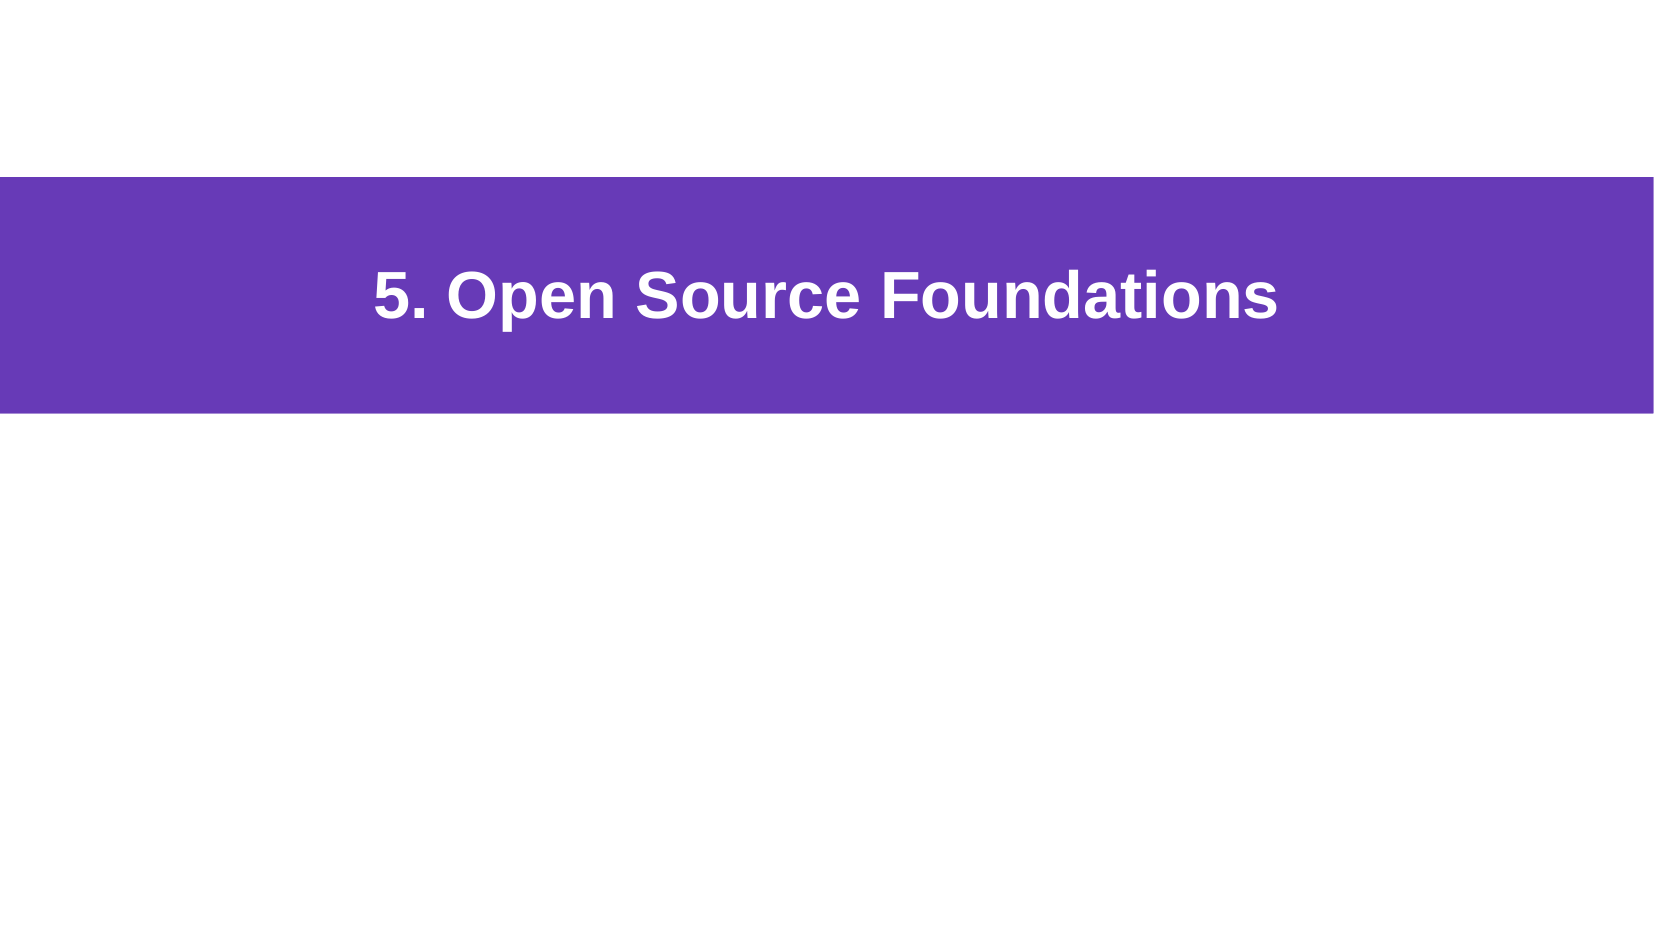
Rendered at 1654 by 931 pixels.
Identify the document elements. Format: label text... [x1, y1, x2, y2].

title 5. Open Source Foundations [0, 177, 1654, 414]
